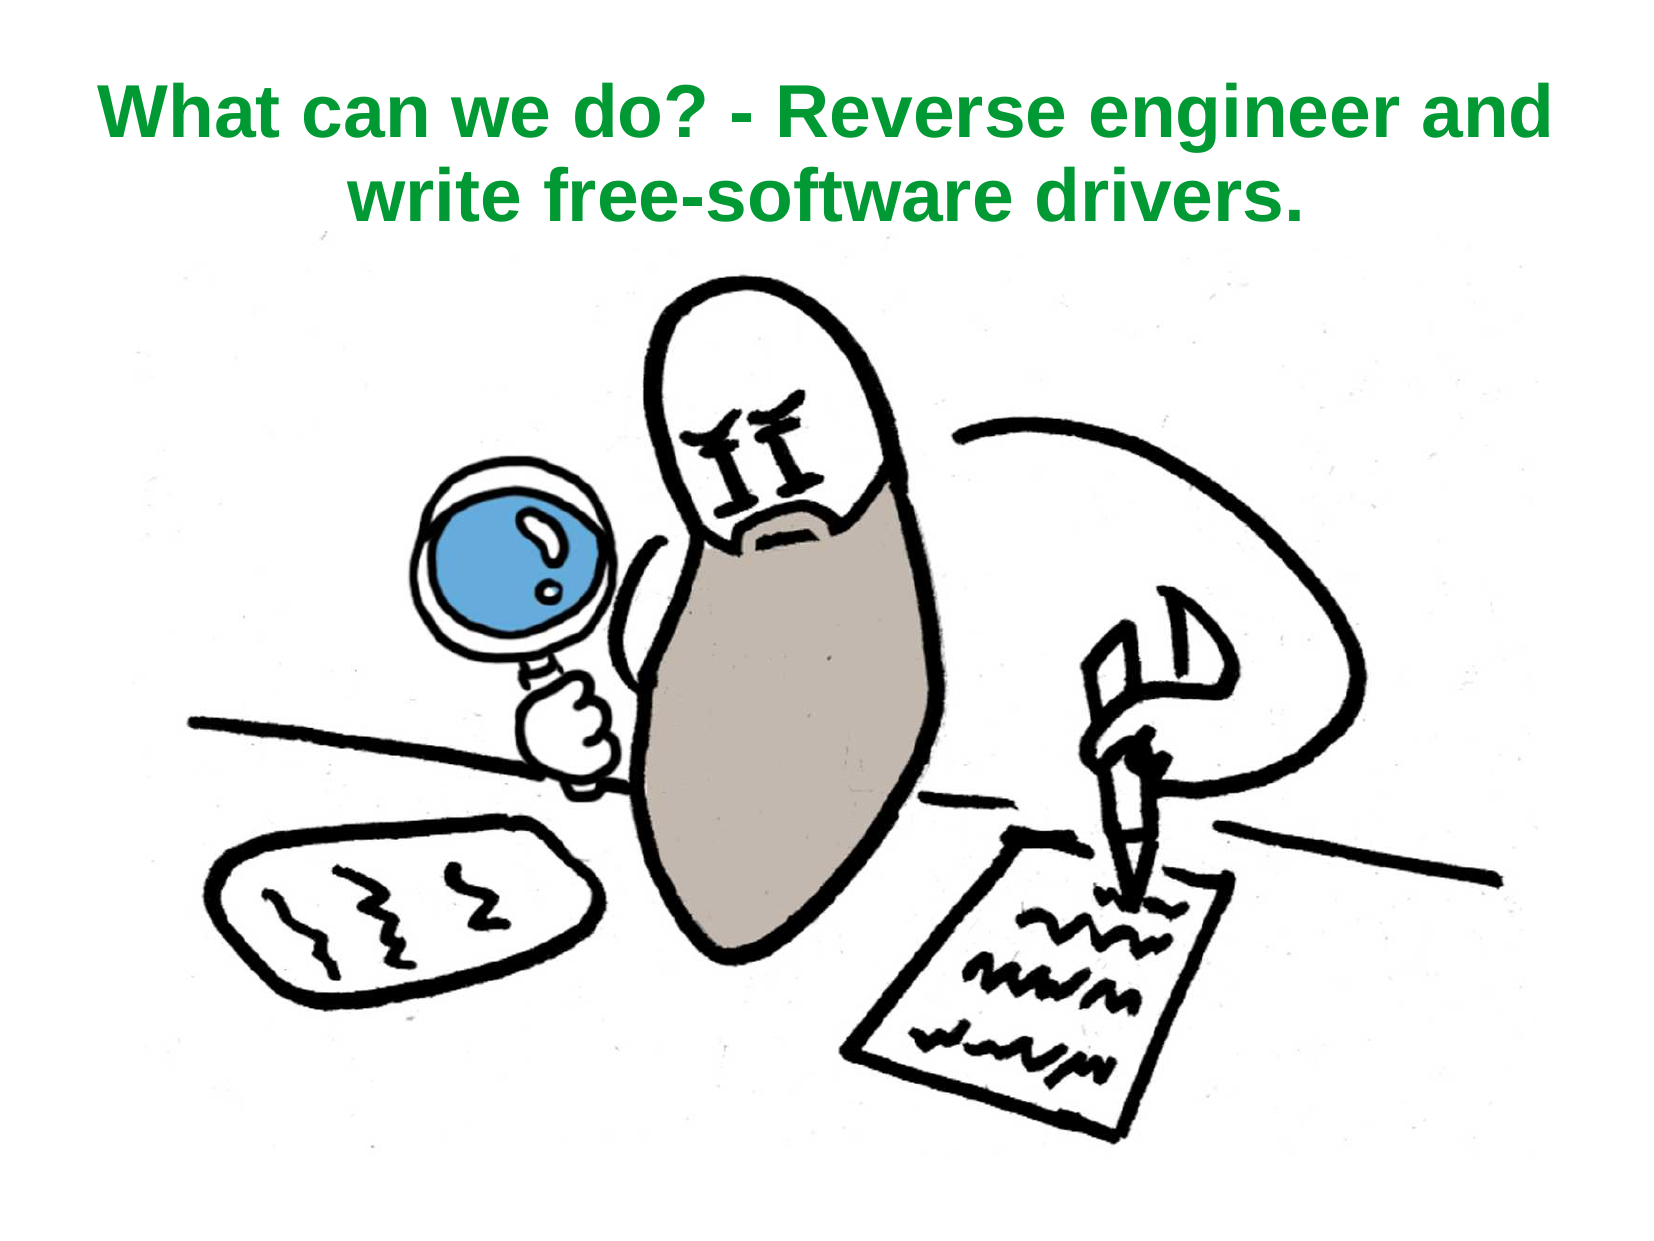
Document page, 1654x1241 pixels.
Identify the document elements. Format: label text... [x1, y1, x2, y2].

title What can we do? - Reverse engineer and write free-software drivers. [82, 39, 1571, 267]
picture [132, 267, 1538, 1158]
